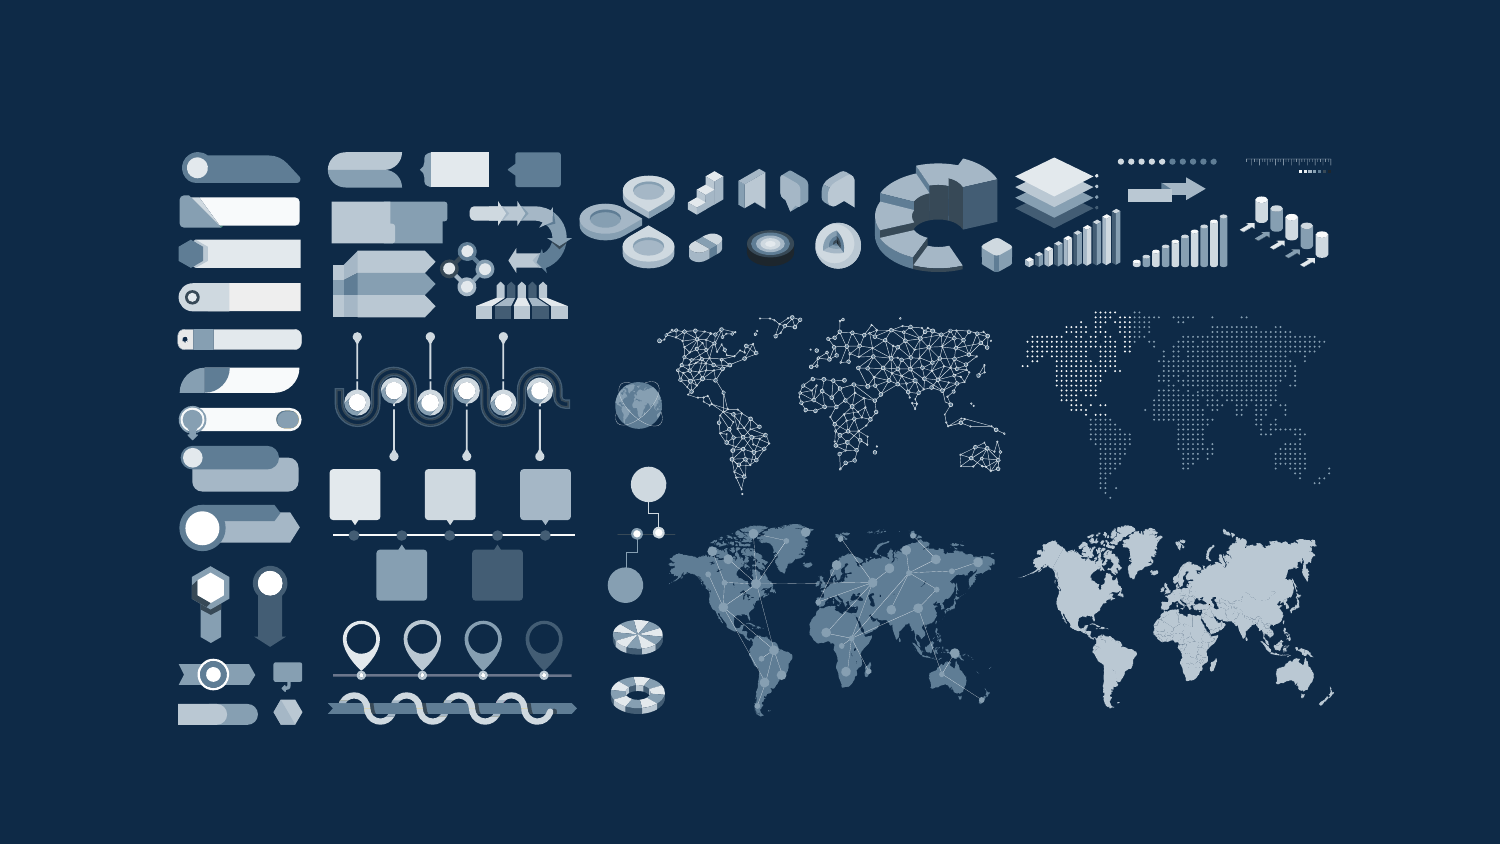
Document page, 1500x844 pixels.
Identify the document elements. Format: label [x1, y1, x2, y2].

text_box [329, 469, 381, 526]
text_box [327, 692, 577, 725]
text_box [334, 366, 571, 428]
text_box [1246, 158, 1332, 166]
text_box [1219, 214, 1228, 268]
text_box [874, 529, 887, 534]
text_box [191, 566, 230, 643]
text_box [612, 619, 663, 655]
text_box [1269, 240, 1285, 250]
text_box [1128, 177, 1206, 202]
text_box [507, 152, 561, 188]
text_box [631, 527, 643, 540]
text_box [1150, 570, 1159, 576]
text_box [439, 242, 495, 297]
text_box [331, 201, 448, 244]
text_box [179, 504, 300, 552]
text_box [1254, 231, 1270, 242]
text_box [579, 203, 643, 241]
text_box [1255, 196, 1268, 223]
text_box [959, 440, 1003, 473]
text_box [333, 250, 436, 318]
text_box [652, 526, 665, 539]
text_box [1270, 205, 1283, 232]
text_box [177, 329, 302, 350]
text_box [1169, 158, 1176, 165]
text_box [1082, 208, 1121, 266]
text_box [179, 195, 300, 228]
text_box [1210, 219, 1218, 268]
text_box [780, 170, 809, 212]
text_box [798, 317, 1006, 471]
text_box [1152, 249, 1160, 268]
text_box [1205, 544, 1215, 562]
text_box [469, 201, 572, 274]
text_box [1273, 639, 1290, 653]
text_box [1117, 158, 1125, 165]
text_box [1179, 158, 1187, 165]
text_box [273, 699, 303, 725]
text_box [1200, 158, 1207, 165]
text_box [1300, 222, 1314, 250]
text_box [376, 544, 428, 601]
text_box [182, 152, 301, 183]
text_box [1190, 229, 1199, 268]
text_box [475, 281, 568, 319]
text_box [1017, 525, 1163, 709]
text_box [615, 381, 663, 429]
text_box [815, 222, 862, 269]
text_box [425, 332, 435, 380]
text_box [1283, 627, 1291, 642]
text_box [976, 364, 986, 378]
text_box [1025, 246, 1053, 268]
text_box [1161, 244, 1170, 268]
text_box [1315, 231, 1329, 258]
text_box [668, 524, 995, 717]
text_box [1300, 258, 1315, 268]
text_box [327, 152, 403, 188]
text_box [180, 445, 299, 492]
text_box [1285, 249, 1300, 259]
text_box [273, 662, 303, 692]
text_box [1200, 224, 1208, 268]
text_box [462, 409, 472, 462]
text_box [1318, 686, 1335, 706]
text_box [622, 175, 675, 219]
text_box [178, 283, 301, 312]
text_box [498, 332, 508, 380]
text_box [1175, 539, 1186, 551]
text_box [746, 230, 795, 267]
text_box [352, 332, 362, 380]
text_box [1015, 157, 1099, 229]
text_box [758, 315, 803, 339]
text_box [630, 466, 667, 503]
text_box [1142, 254, 1151, 268]
text_box [738, 168, 766, 209]
text_box [610, 676, 665, 714]
text_box [1132, 259, 1141, 268]
text_box [1152, 528, 1317, 682]
text_box [657, 327, 771, 491]
text_box [1159, 158, 1166, 165]
text_box [981, 238, 1013, 272]
text_box [1275, 647, 1314, 692]
text_box [967, 654, 974, 660]
text_box [935, 628, 942, 643]
text_box [179, 367, 300, 393]
text_box [1128, 158, 1135, 165]
text_box [1285, 213, 1299, 241]
text_box [687, 171, 724, 215]
text_box [1148, 158, 1156, 165]
text_box [333, 530, 575, 541]
text_box [802, 562, 813, 568]
text_box [520, 469, 571, 526]
text_box [1138, 158, 1145, 165]
text_box [1210, 158, 1217, 165]
text_box [1190, 158, 1197, 165]
text_box [178, 658, 256, 691]
text_box [419, 152, 489, 188]
text_box [252, 565, 288, 647]
text_box [607, 567, 644, 603]
text_box [178, 239, 301, 268]
text_box [472, 544, 523, 601]
text_box [1239, 223, 1255, 233]
text_box [1181, 234, 1189, 268]
text_box [622, 225, 675, 269]
text_box [1171, 239, 1180, 268]
text_box [689, 233, 723, 263]
text_box [1209, 658, 1218, 672]
text_box [535, 409, 545, 462]
text_box [874, 158, 998, 272]
text_box [178, 405, 302, 441]
text_box [821, 171, 855, 208]
text_box [389, 409, 399, 462]
text_box [178, 703, 258, 725]
text_box [1054, 230, 1082, 267]
text_box [333, 620, 572, 680]
text_box [753, 329, 759, 337]
text_box [424, 469, 476, 526]
